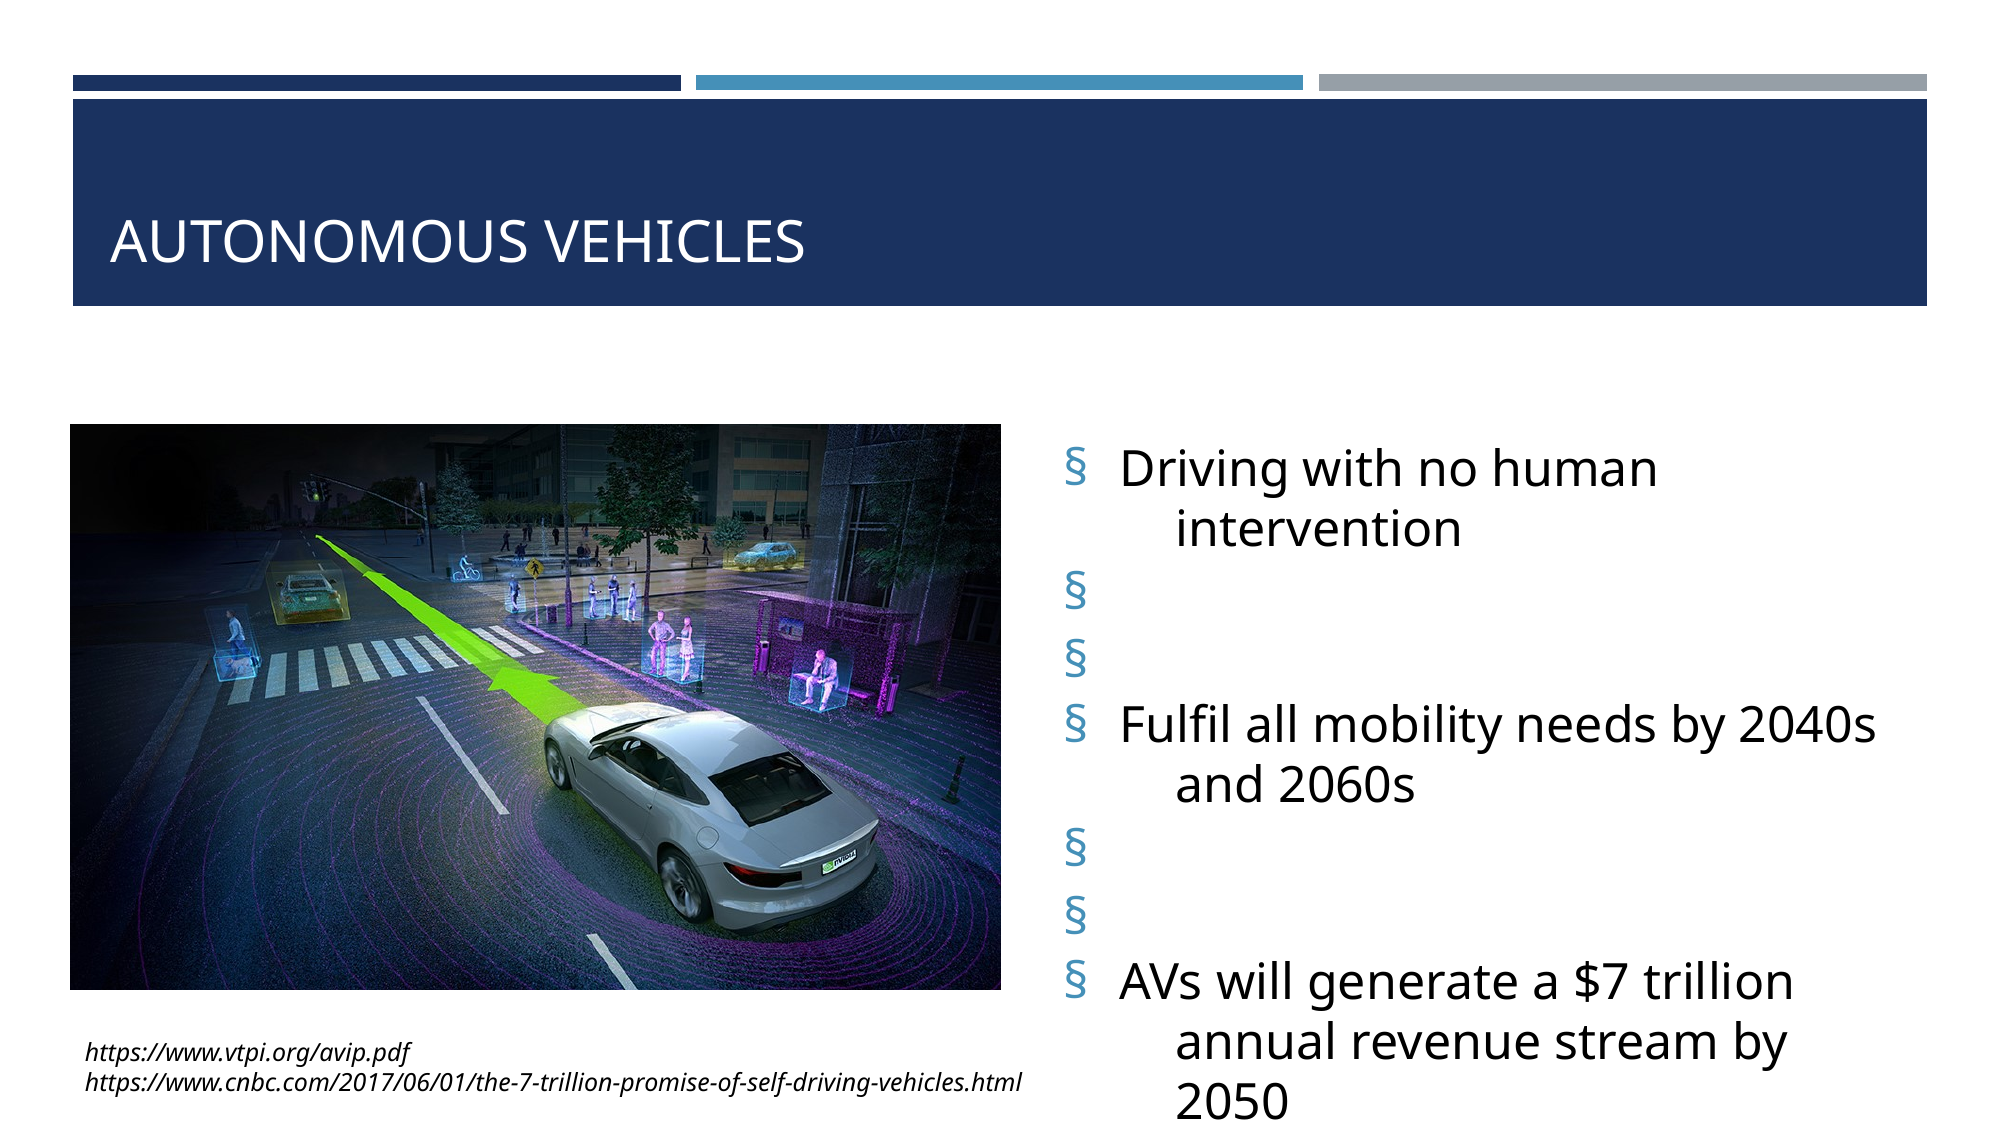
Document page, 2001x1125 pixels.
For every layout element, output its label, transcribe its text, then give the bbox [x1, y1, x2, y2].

title Autonomous Vehicles [95, 119, 1905, 282]
text_box Driving with no human intervention Fulfil all mobility needs by 2040s and 2060s AVs will generate a $7 trillion annual revenue stream by 2050 [1048, 428, 1905, 989]
text_box https://www.vtpi.org/avip.pdf https://www.cnbc.com/2017/06/01/the-7-trillion-promise-of-self-driving-vehicles.html [70, 1029, 1937, 1105]
picture [70, 424, 1001, 990]
